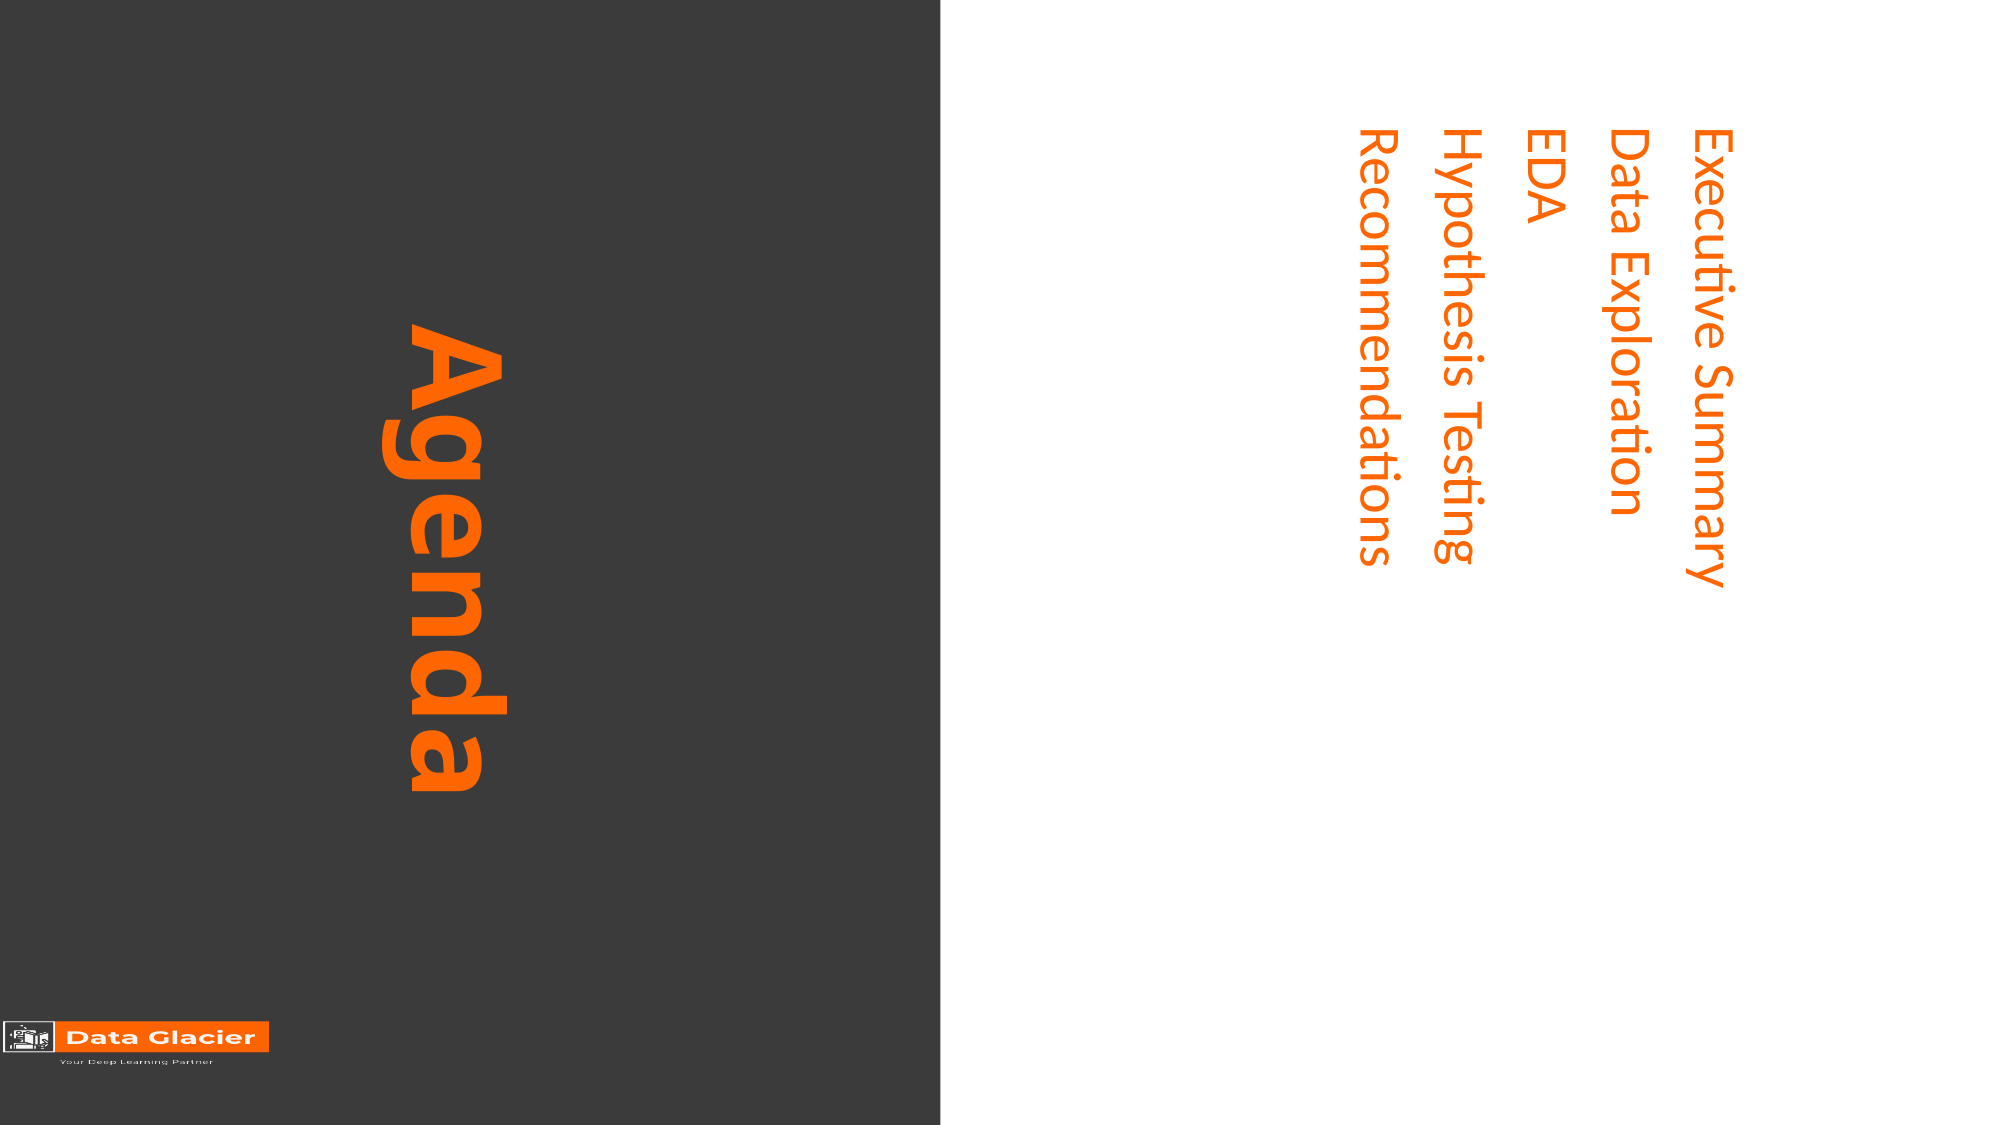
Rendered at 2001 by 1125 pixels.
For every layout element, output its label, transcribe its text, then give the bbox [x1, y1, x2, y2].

subtitle Executive Summary Data Exploration EDA Hypothesis Testing Recommendations [940, 0, 2000, 1125]
picture [0, 961, 272, 1125]
title Agenda [0, 0, 940, 1125]
